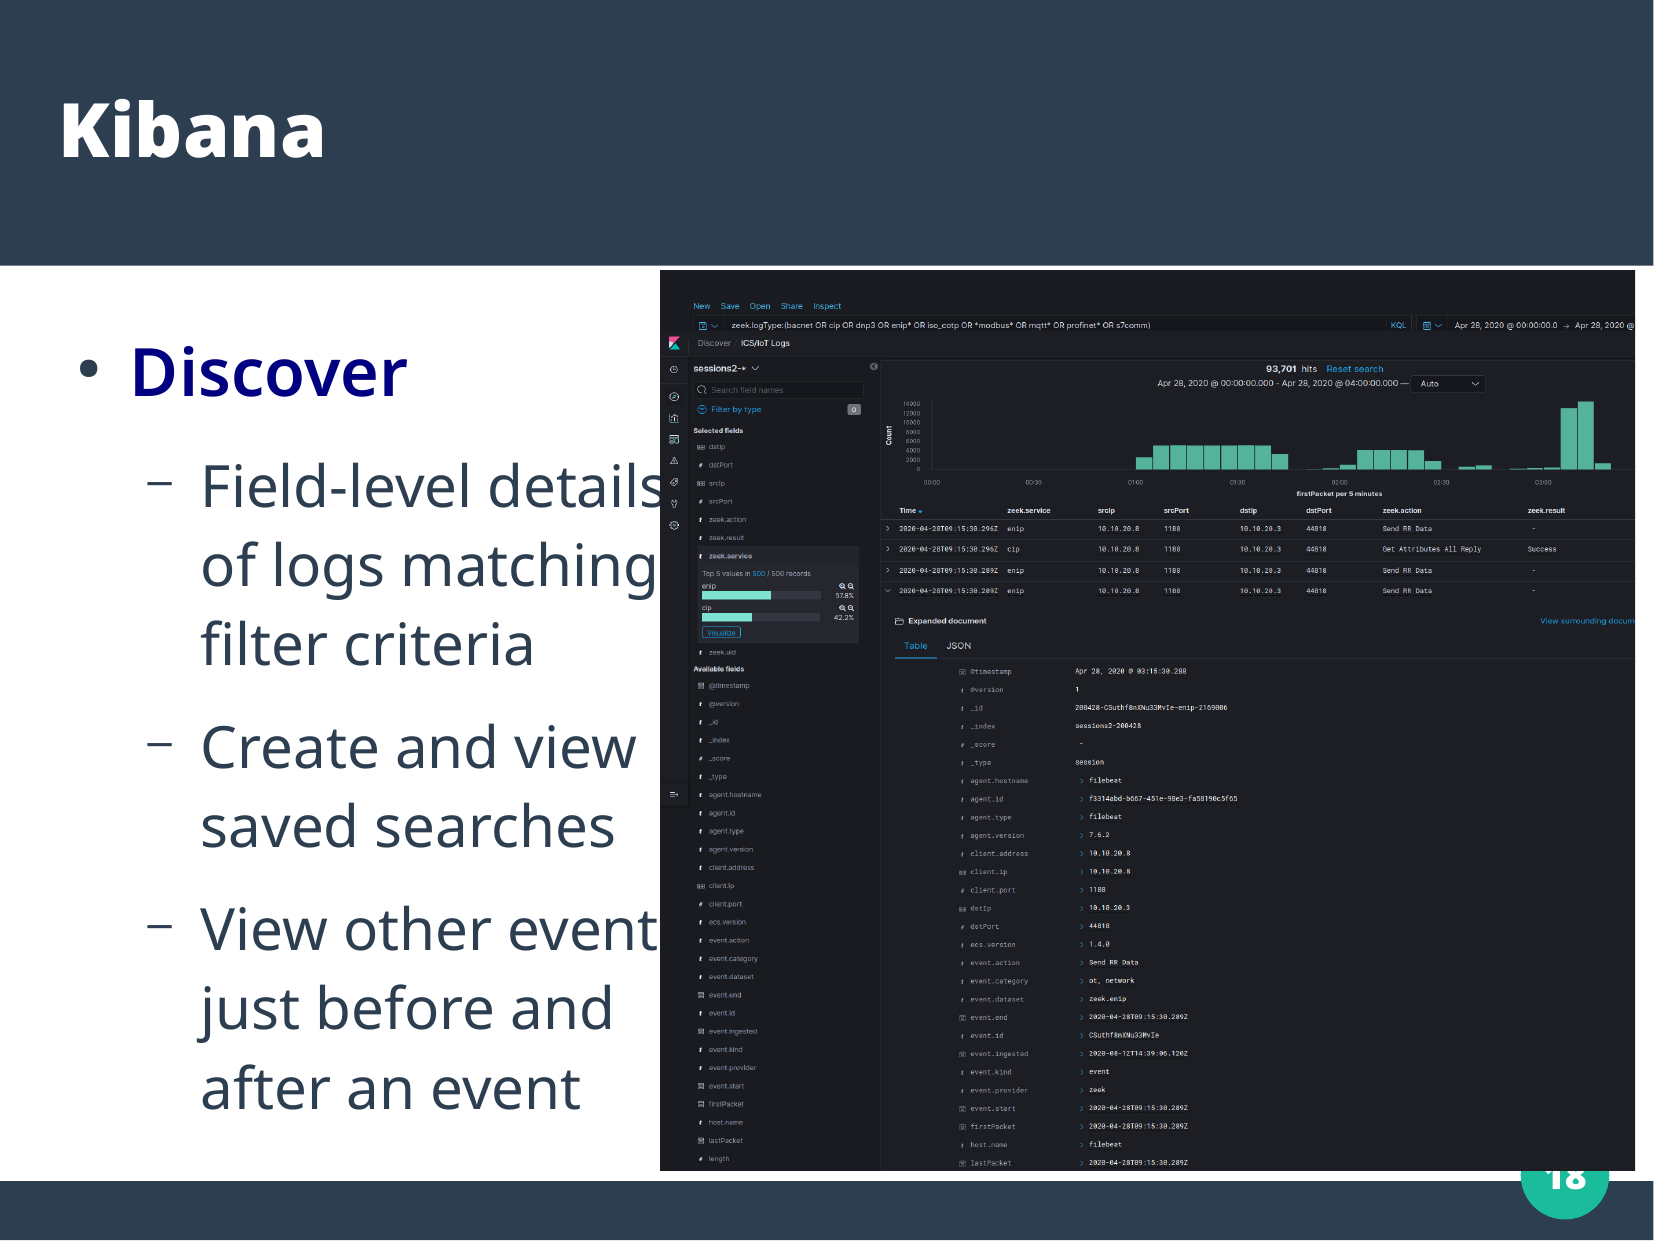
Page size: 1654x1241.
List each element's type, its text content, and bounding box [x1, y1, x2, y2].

picture [660, 270, 1636, 1171]
list Discover Field-level details of logs matching filter criteria Create and view saved searches View other events just before and after an event [59, 324, 660, 1152]
title Kibana [59, 49, 1595, 207]
